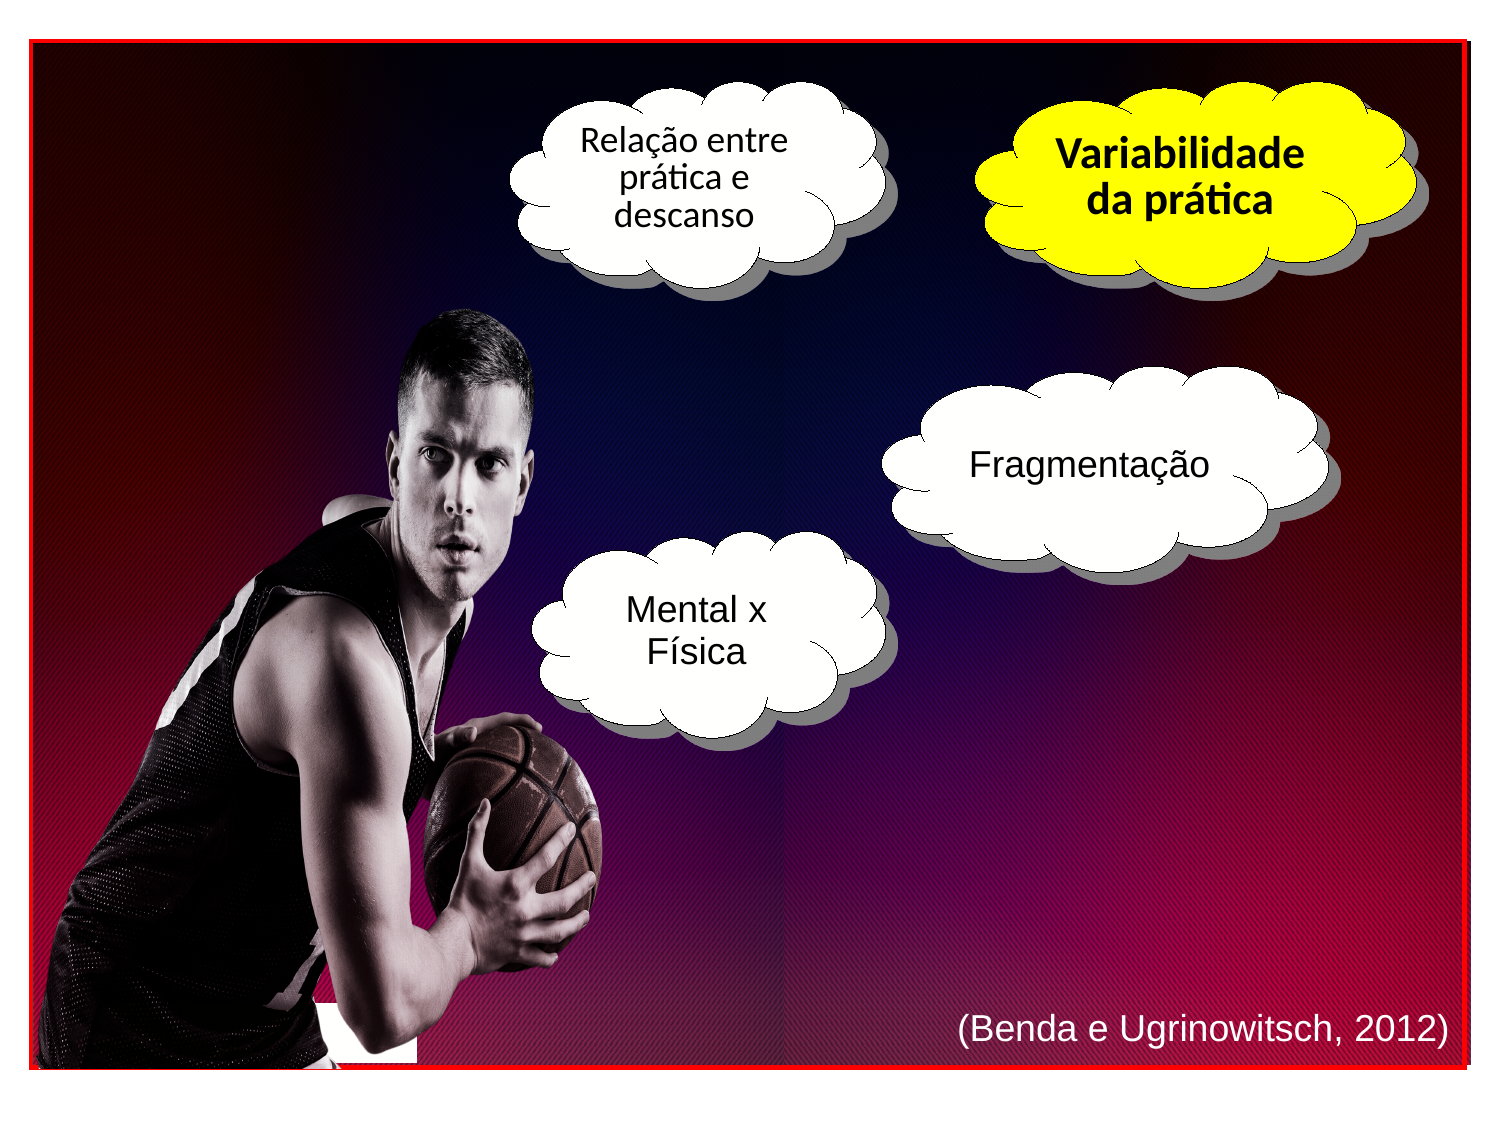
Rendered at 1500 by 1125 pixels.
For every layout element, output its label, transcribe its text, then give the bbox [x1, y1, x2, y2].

picture [1467, 41, 1471, 1065]
text_box Relação entre prática e descanso [509, 81, 886, 289]
text_box Variabilidade da prática [974, 81, 1417, 289]
text_box (Benda e Ugrinowitsch, 2012) [942, 1000, 1465, 1058]
picture [7, 43, 1462, 1069]
text_box Mental x Física [621, 531, 886, 739]
text_box Fragmentação [881, 366, 1329, 573]
